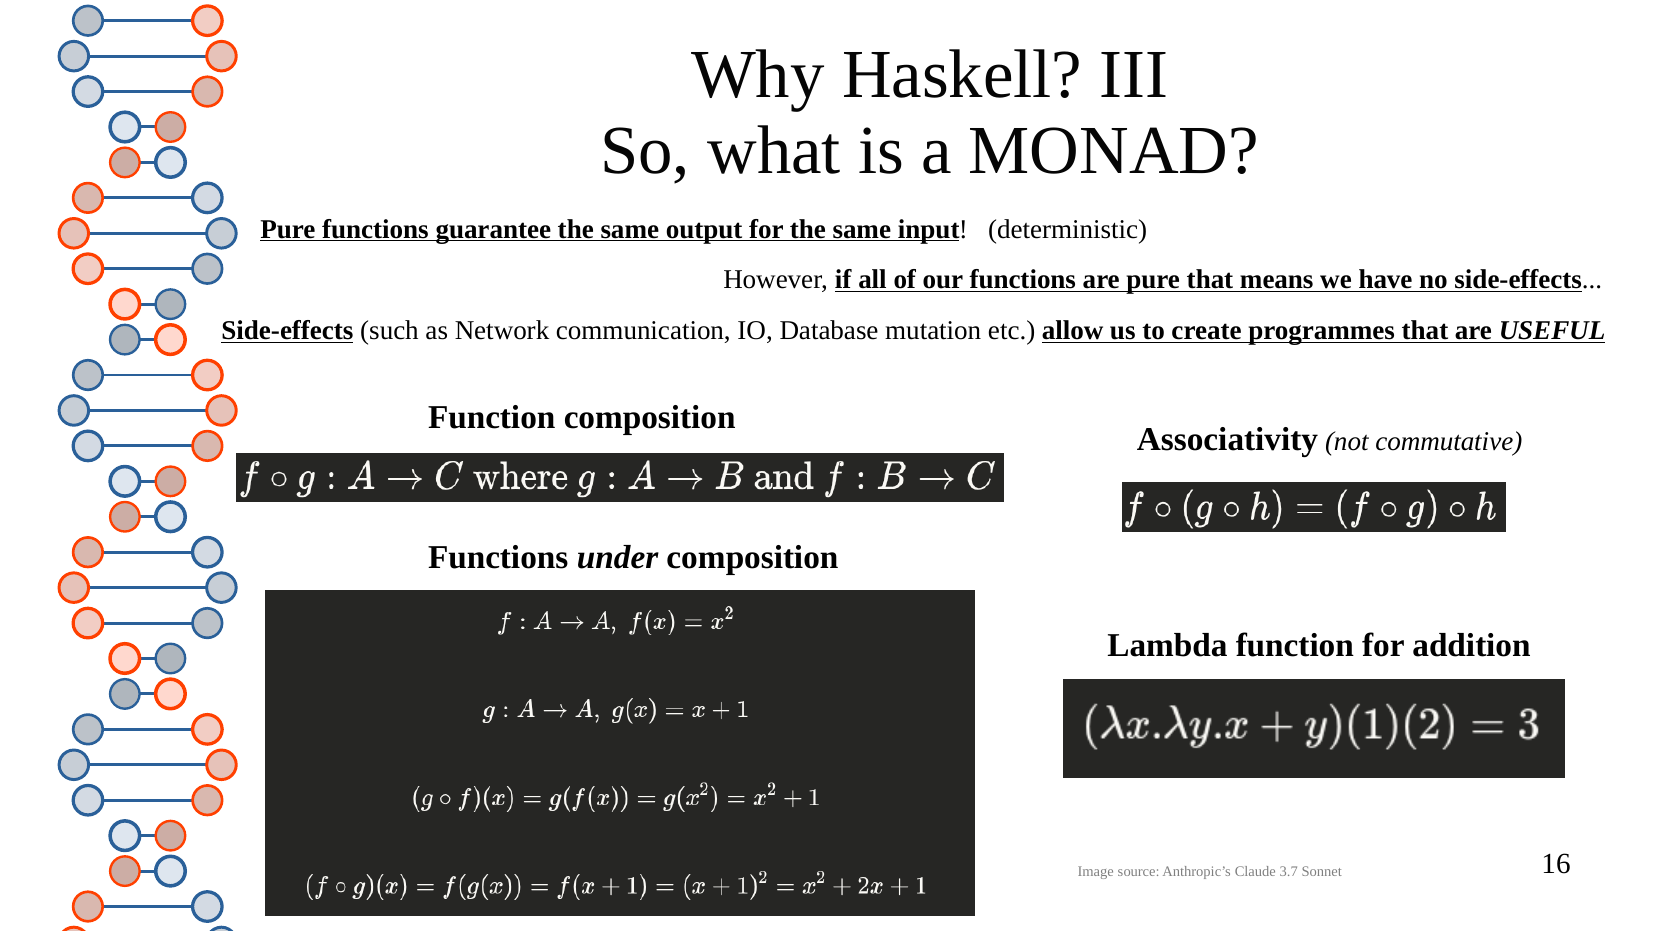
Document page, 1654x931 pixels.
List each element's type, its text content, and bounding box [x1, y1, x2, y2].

picture [1122, 482, 1506, 532]
text_box Function composition [413, 391, 827, 443]
text_box Lambda function for addition [1092, 619, 1565, 680]
text_box Side-effects (such as Network communication, IO, Database mutation etc.) allow us to create programmes that are USEFUL [206, 308, 1625, 347]
title Why Haskell? III So, what is a MONAD? [265, 35, 1595, 189]
picture [265, 590, 975, 916]
picture [236, 453, 1004, 502]
picture [1063, 679, 1565, 778]
text_box Associativity (not commutative) [1122, 413, 1654, 473]
text_box Functions under composition [413, 531, 916, 621]
text_box However, if all of our functions are pure that means we have no side-effects... [708, 257, 1625, 296]
text_box Image source: Anthropic’s Claude 3.7 Sonnet [1062, 856, 1359, 896]
text_box Pure functions guarantee the same output for the same input! (deterministic) [245, 206, 1182, 266]
